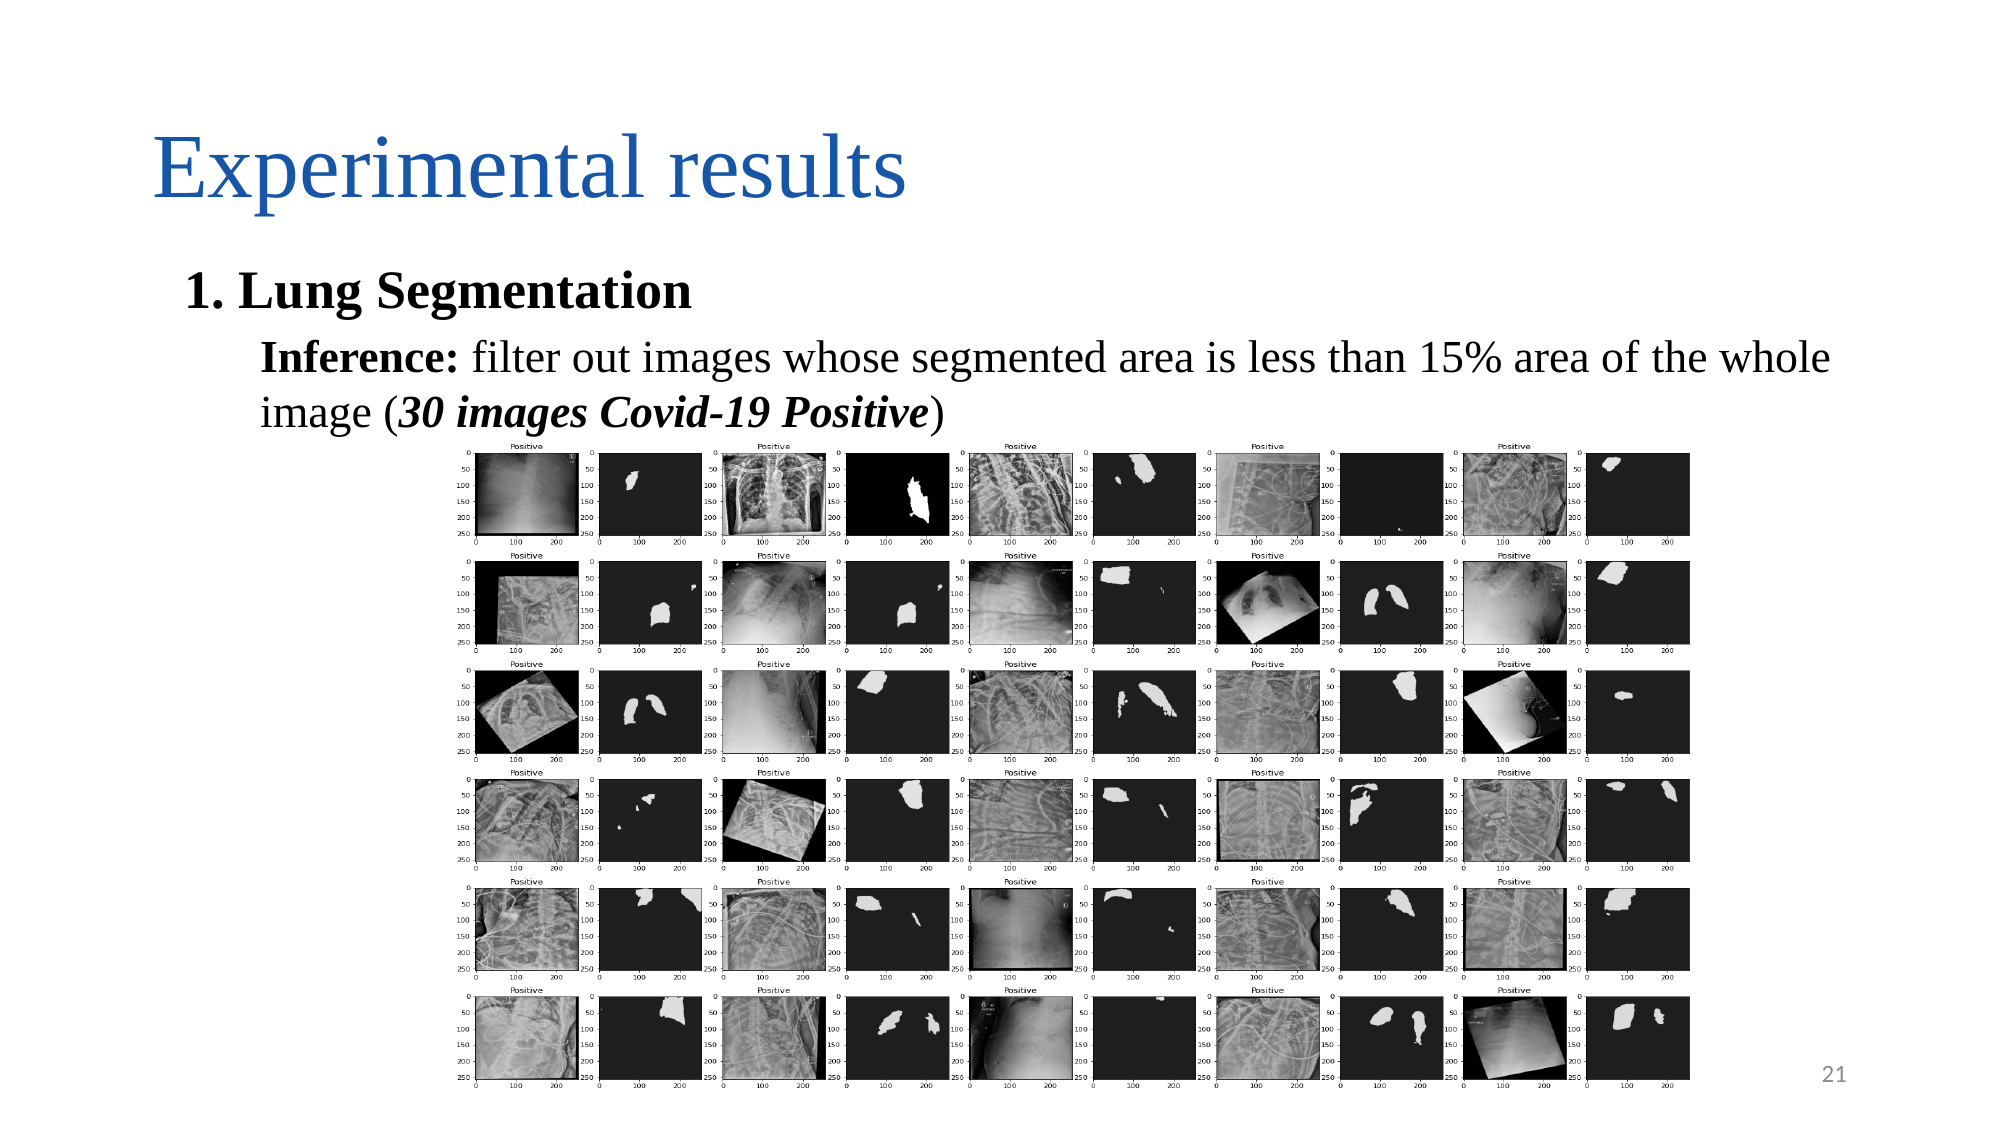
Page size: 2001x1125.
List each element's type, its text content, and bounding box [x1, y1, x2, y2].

text_box Inference: filter out images whose segmented area is less than 15% area of ​​the whole image (30 images Covid-19 Positive) [245, 319, 1881, 464]
picture [451, 439, 1694, 1093]
text_box 1. Lung Segmentation [169, 252, 856, 361]
text_box <number> [1412, 1042, 1862, 1103]
text_box Experimental results [137, 59, 1965, 277]
